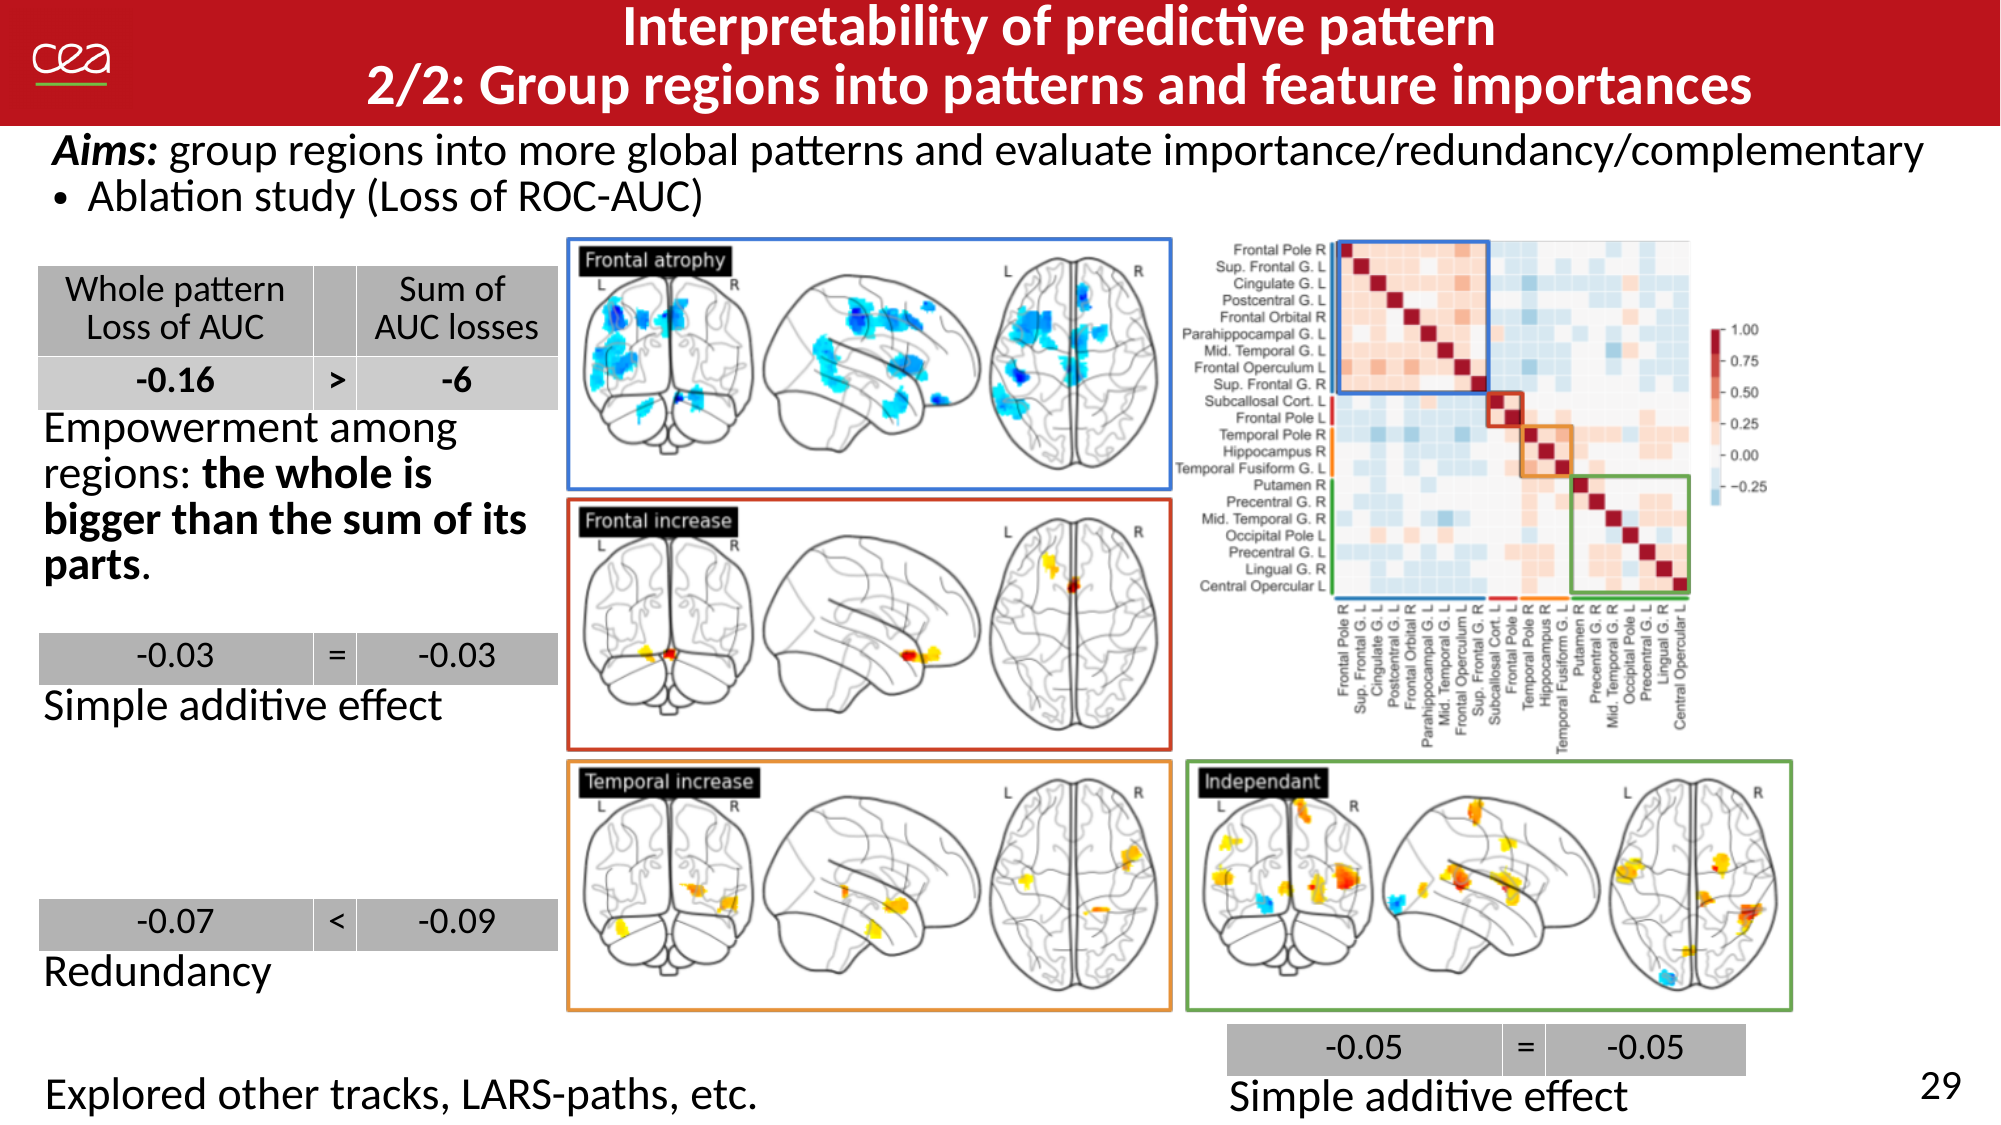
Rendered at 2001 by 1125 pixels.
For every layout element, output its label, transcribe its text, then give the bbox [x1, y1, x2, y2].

picture [9, 8, 120, 109]
text_box Aims: group regions into more global patterns and evaluate importance/redundancy/complementary Ablation study (Loss of ROC-AUC) [37, 123, 1988, 276]
text_box Redundancy [28, 944, 479, 1006]
table_header = [314, 633, 356, 678]
table_header -0.03 [357, 633, 558, 685]
table_header < [314, 899, 356, 944]
text_box Simple additive effect [28, 678, 479, 740]
table_cell -0.16 [38, 357, 313, 400]
table_header -0.05 [1546, 1024, 1746, 1076]
table_header Sum of AUC losses [357, 266, 558, 356]
title Interpretability of predictive pattern 2/2: Group regions into patterns and feature importances [120, 0, 2000, 124]
text_box Empowerment among regions: the whole is bigger than the sum of its parts. [28, 400, 558, 599]
picture [560, 276, 1801, 1020]
table_header Whole pattern Loss of AUC [38, 266, 313, 356]
table_header -0.09 [357, 899, 558, 951]
table_header -0.03 [39, 633, 313, 678]
text_box Explored other tracks, LARS-paths, etc. [30, 1067, 938, 1125]
table_header [314, 266, 356, 356]
table_cell > [314, 357, 356, 400]
table_header -0.07 [39, 899, 313, 944]
table_header = [1503, 1024, 1545, 1070]
table_cell -6 [357, 357, 558, 400]
table_header -0.05 [1227, 1024, 1502, 1070]
text_box Simple additive effect [1214, 1070, 1665, 1125]
